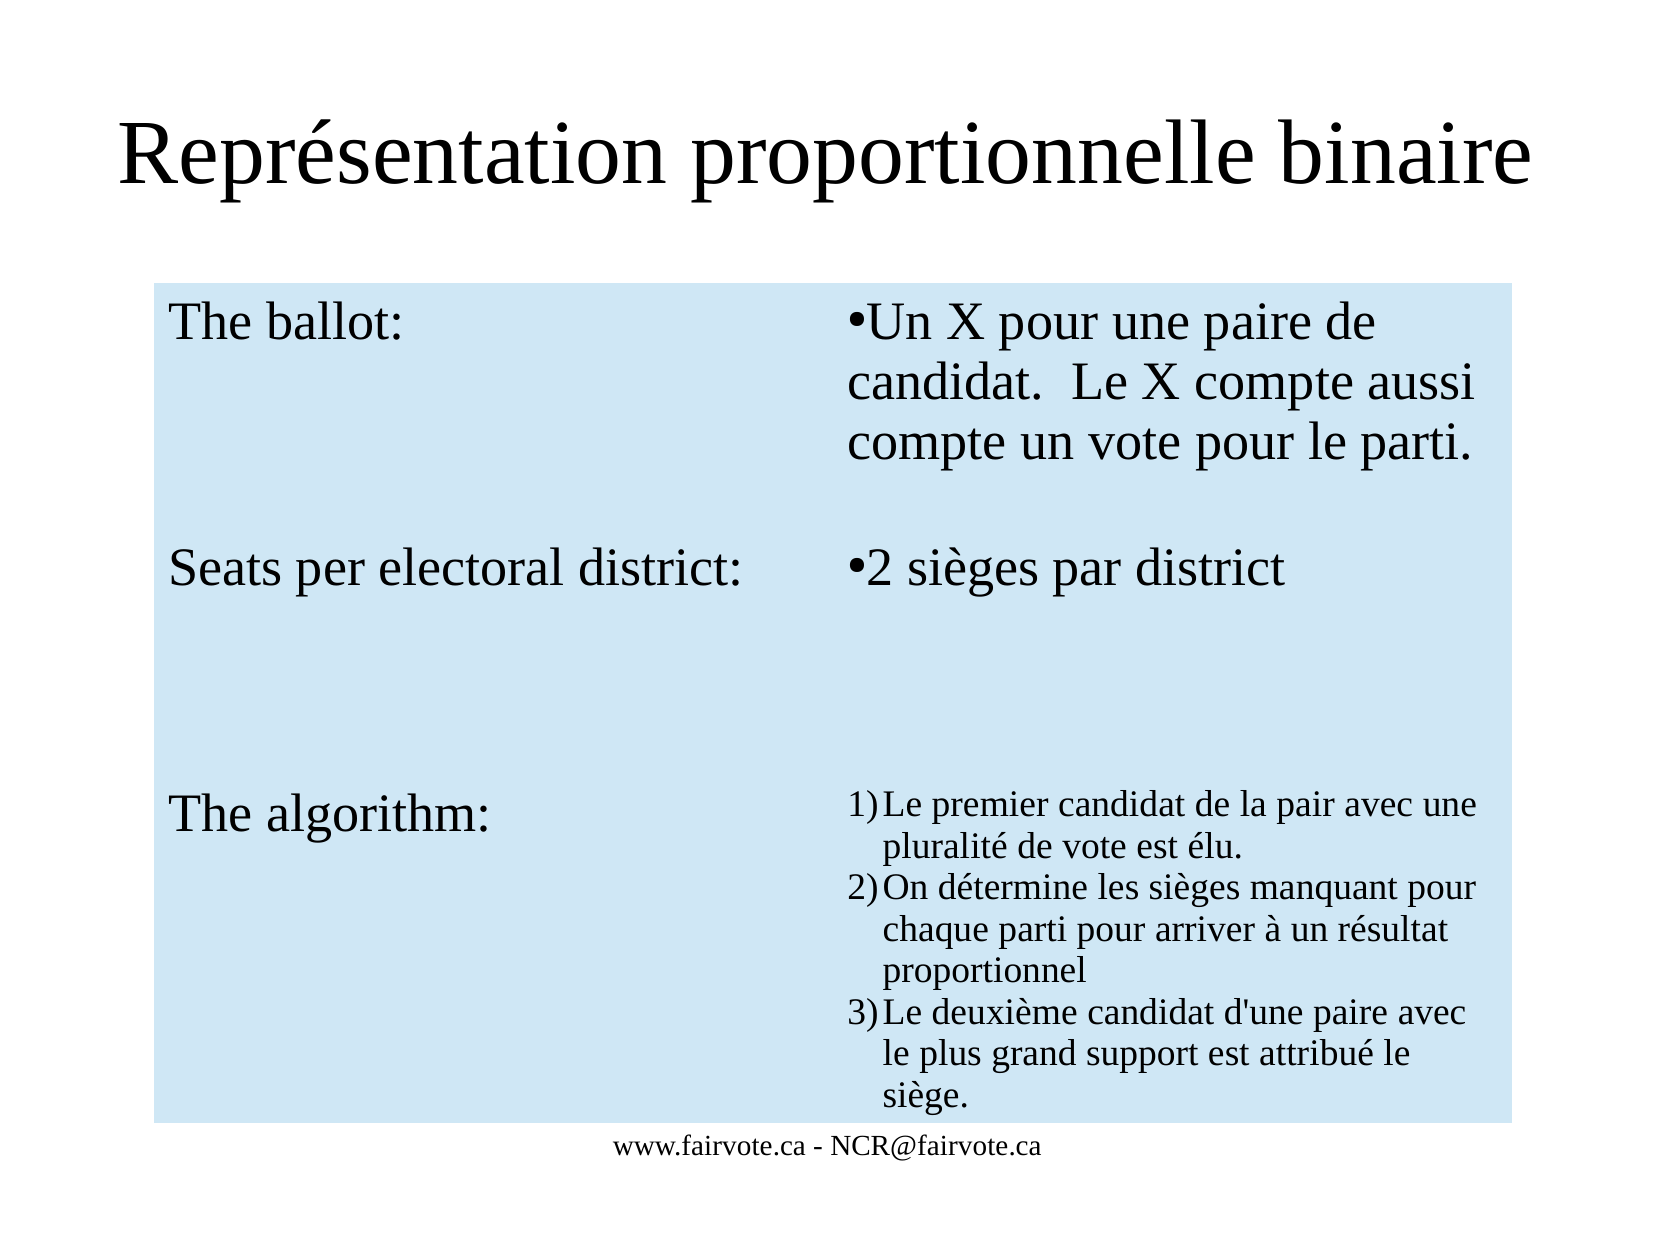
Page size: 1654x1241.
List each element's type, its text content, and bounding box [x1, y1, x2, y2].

table_cell Le premier candidat de la pair avec une pluralité de vote est élu. On détermine les sièges manquant pour chaque parti pour arriver à un résultat proportionnel Le deuxième candidat d'une paire avec le plus grand support est attribué le siège. [833, 776, 1512, 1123]
table_cell The algorithm: [154, 776, 833, 1123]
table_header Un X pour une paire de candidat. Le X compte aussi compte un vote pour le parti. [833, 283, 1512, 530]
title Représentation proportionnelle binaire [82, 56, 1571, 250]
table_cell 2 sièges par district [833, 530, 1512, 776]
table_header The ballot: [154, 283, 833, 530]
table_cell Seats per electoral district: [154, 530, 833, 776]
